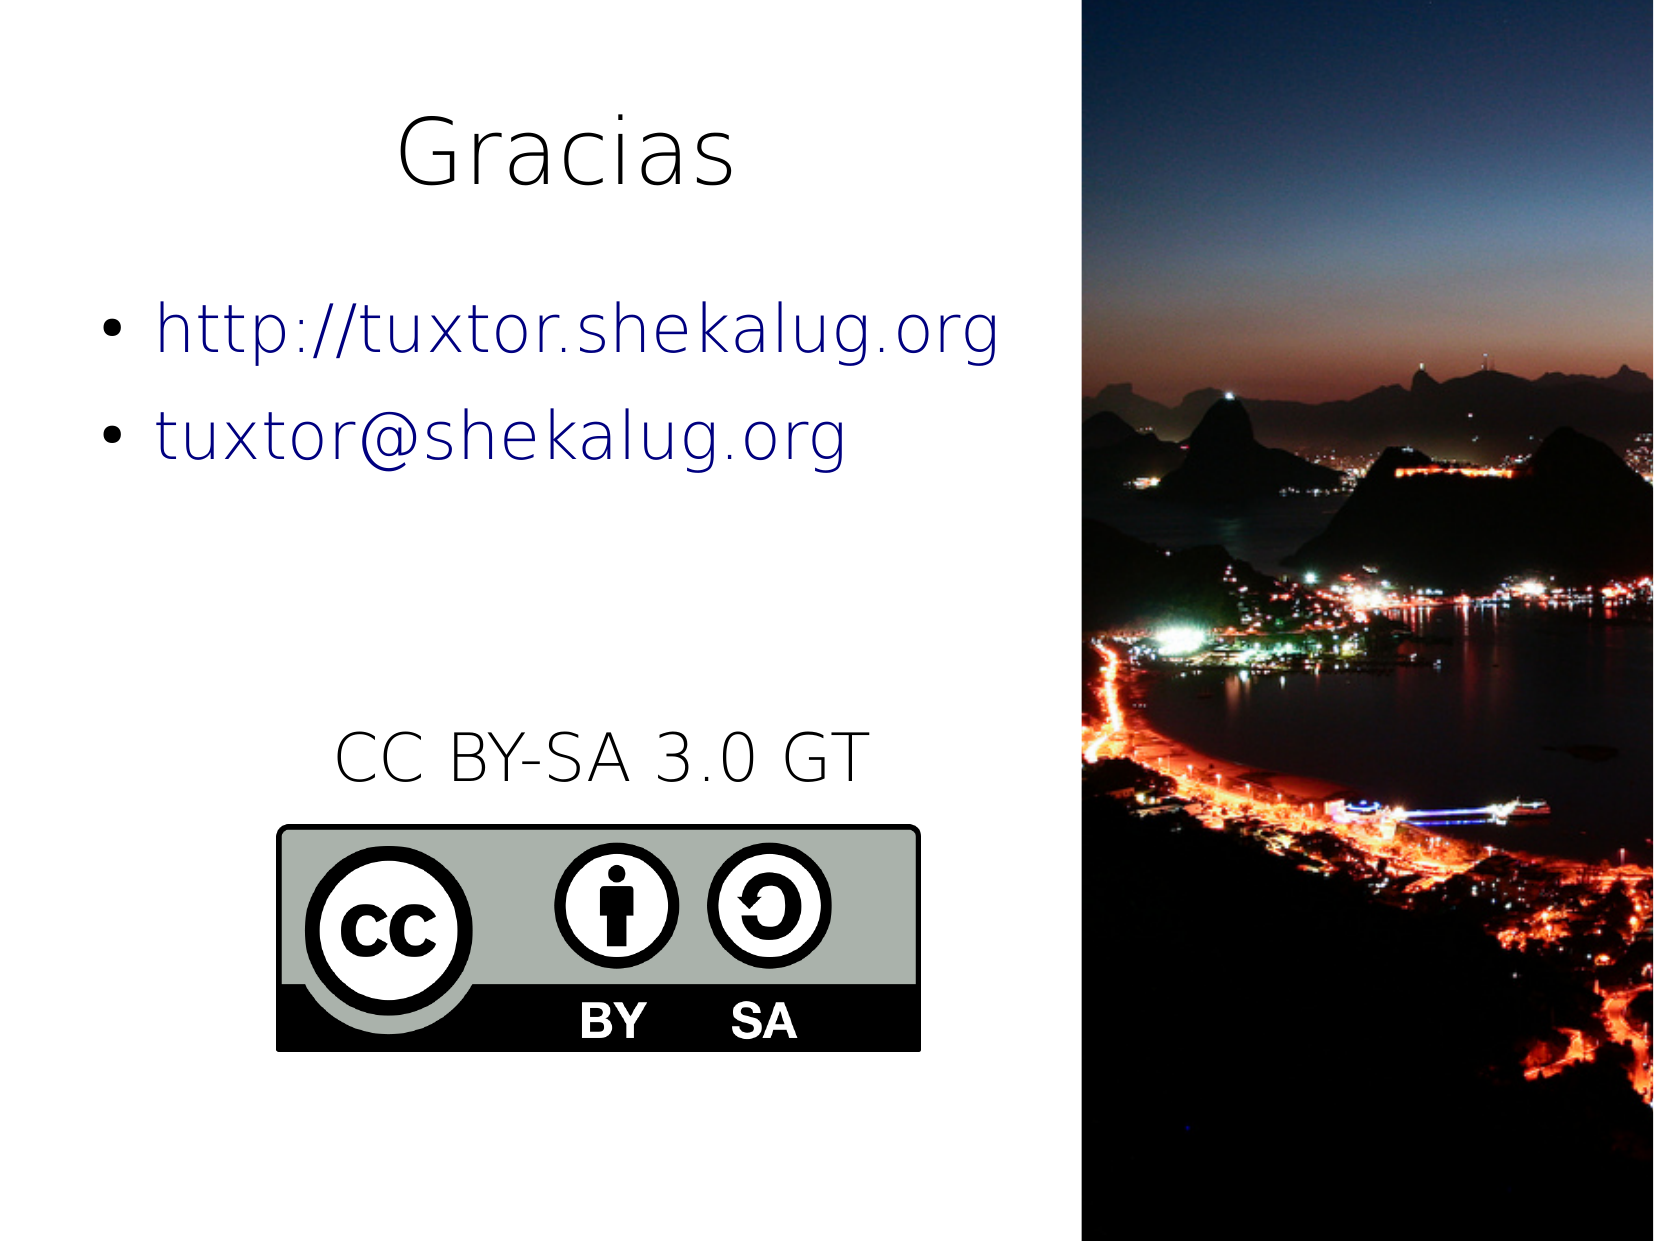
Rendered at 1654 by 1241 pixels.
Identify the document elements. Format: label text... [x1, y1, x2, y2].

picture [1081, 0, 1654, 1241]
list http://tuxtor.shekalug.org tuxtor@shekalug.org CC BY-SA 3.0 GT [82, 290, 1051, 1010]
picture [276, 824, 921, 1052]
title Gracias [82, 49, 1051, 257]
